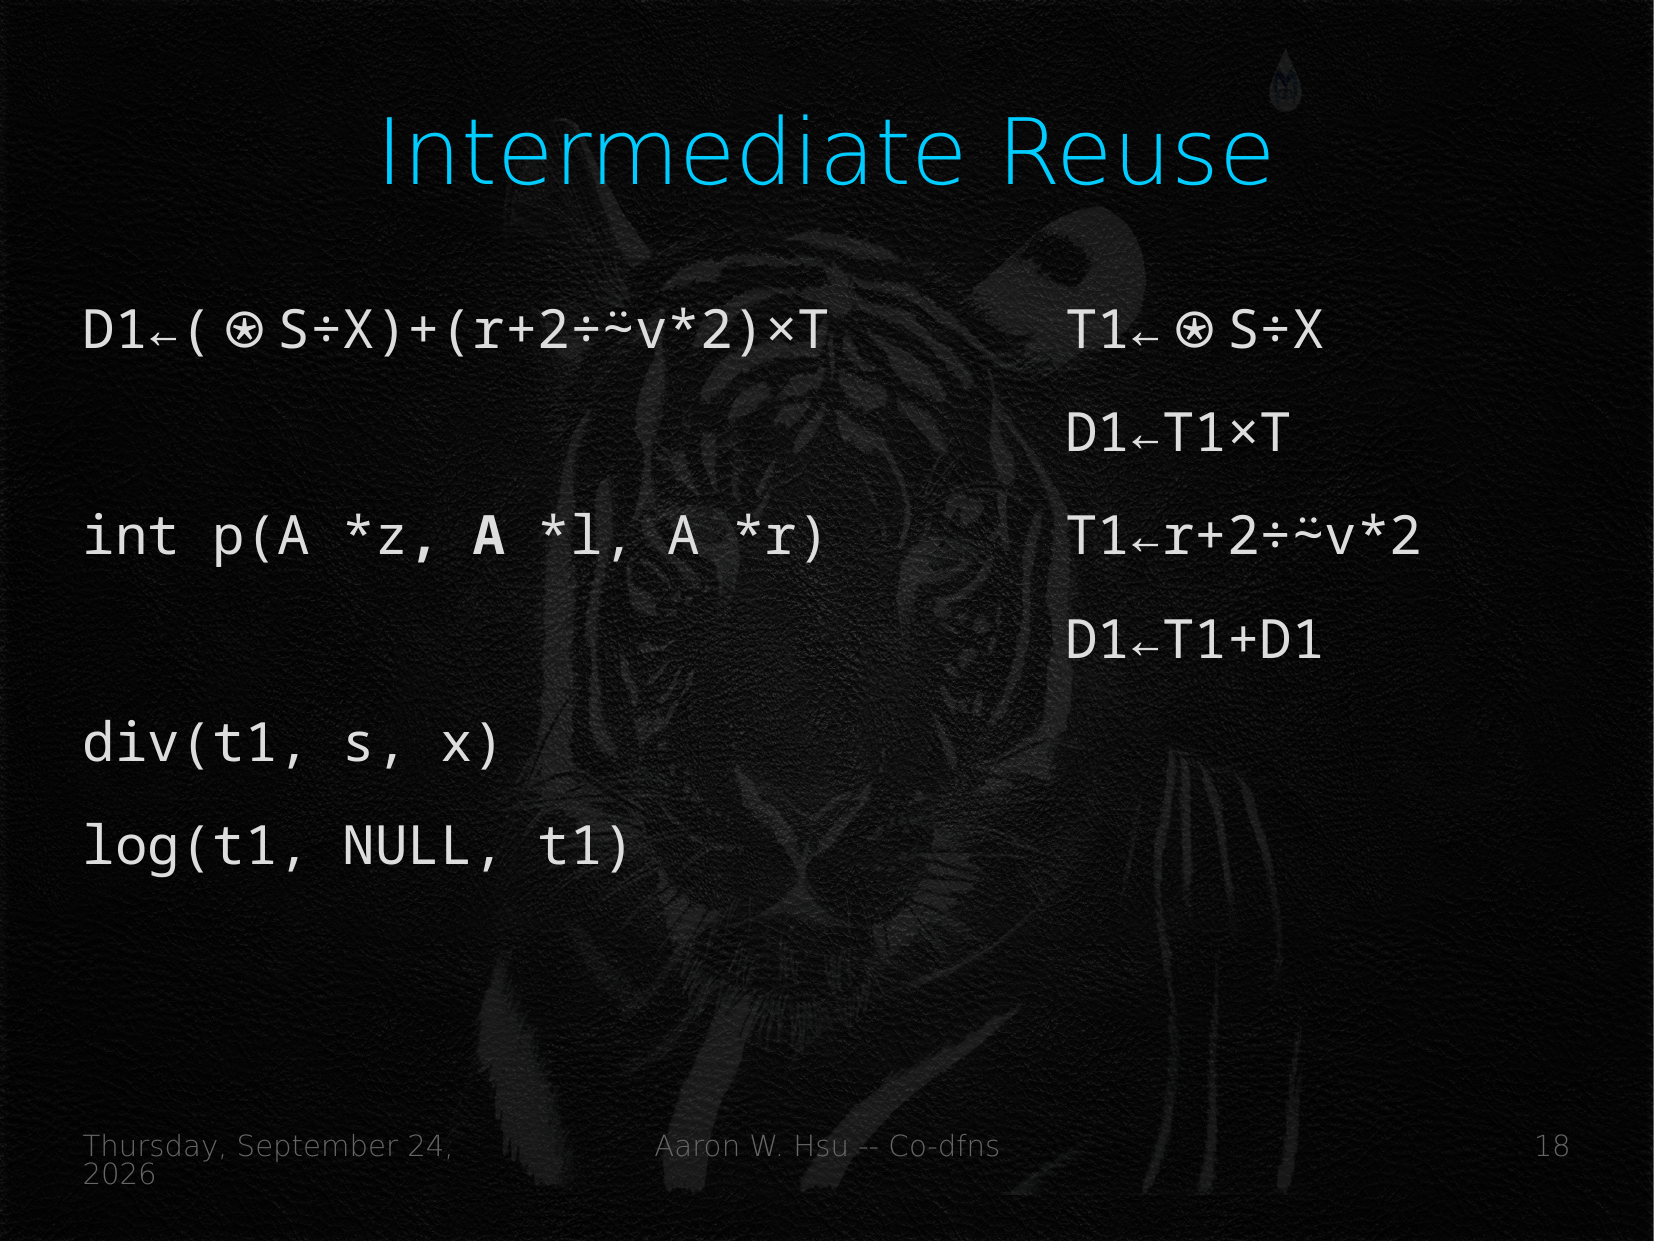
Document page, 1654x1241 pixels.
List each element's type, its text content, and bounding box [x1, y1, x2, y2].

title Intermediate Reuse [82, 49, 1571, 257]
list T1←⍟S÷X D1←T1×T T1←r+2÷⍨v*2 D1←T1+D1 [1065, 290, 1572, 1010]
list D1←(⍟S÷X)+(r+2÷⍨v*2)×T int p(A *z, A *l, A *r) div(t1, s, x) log(t1, NULL, t1) [82, 290, 901, 1010]
picture [0, 0, 1654, 1241]
